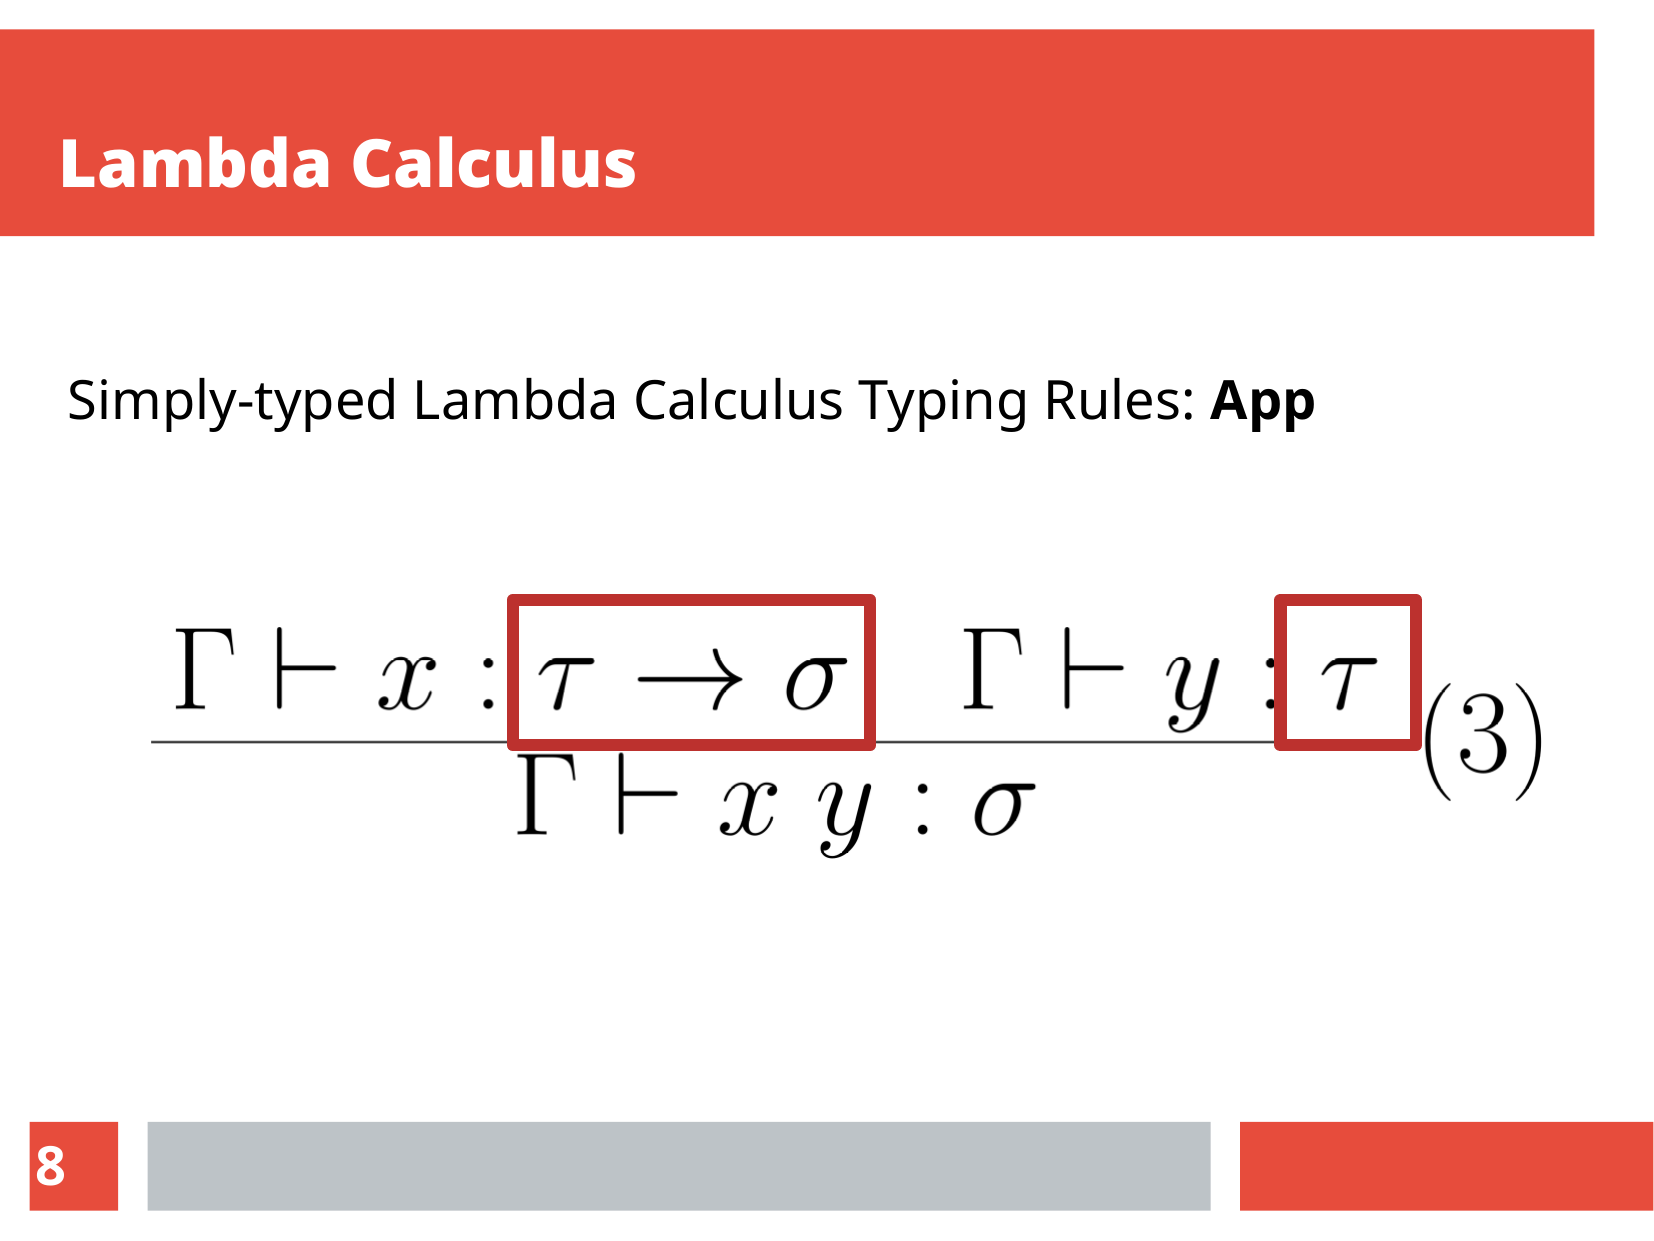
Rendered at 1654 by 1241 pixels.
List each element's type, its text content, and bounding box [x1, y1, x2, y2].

picture [519, 627, 864, 739]
title Lambda Calculus [59, 58, 1595, 207]
picture [147, 627, 1544, 860]
picture [1287, 627, 1410, 739]
text_box 8 [20, 1119, 254, 1210]
text_box Simply-typed Lambda Calculus Typing Rules: App [53, 354, 1588, 433]
